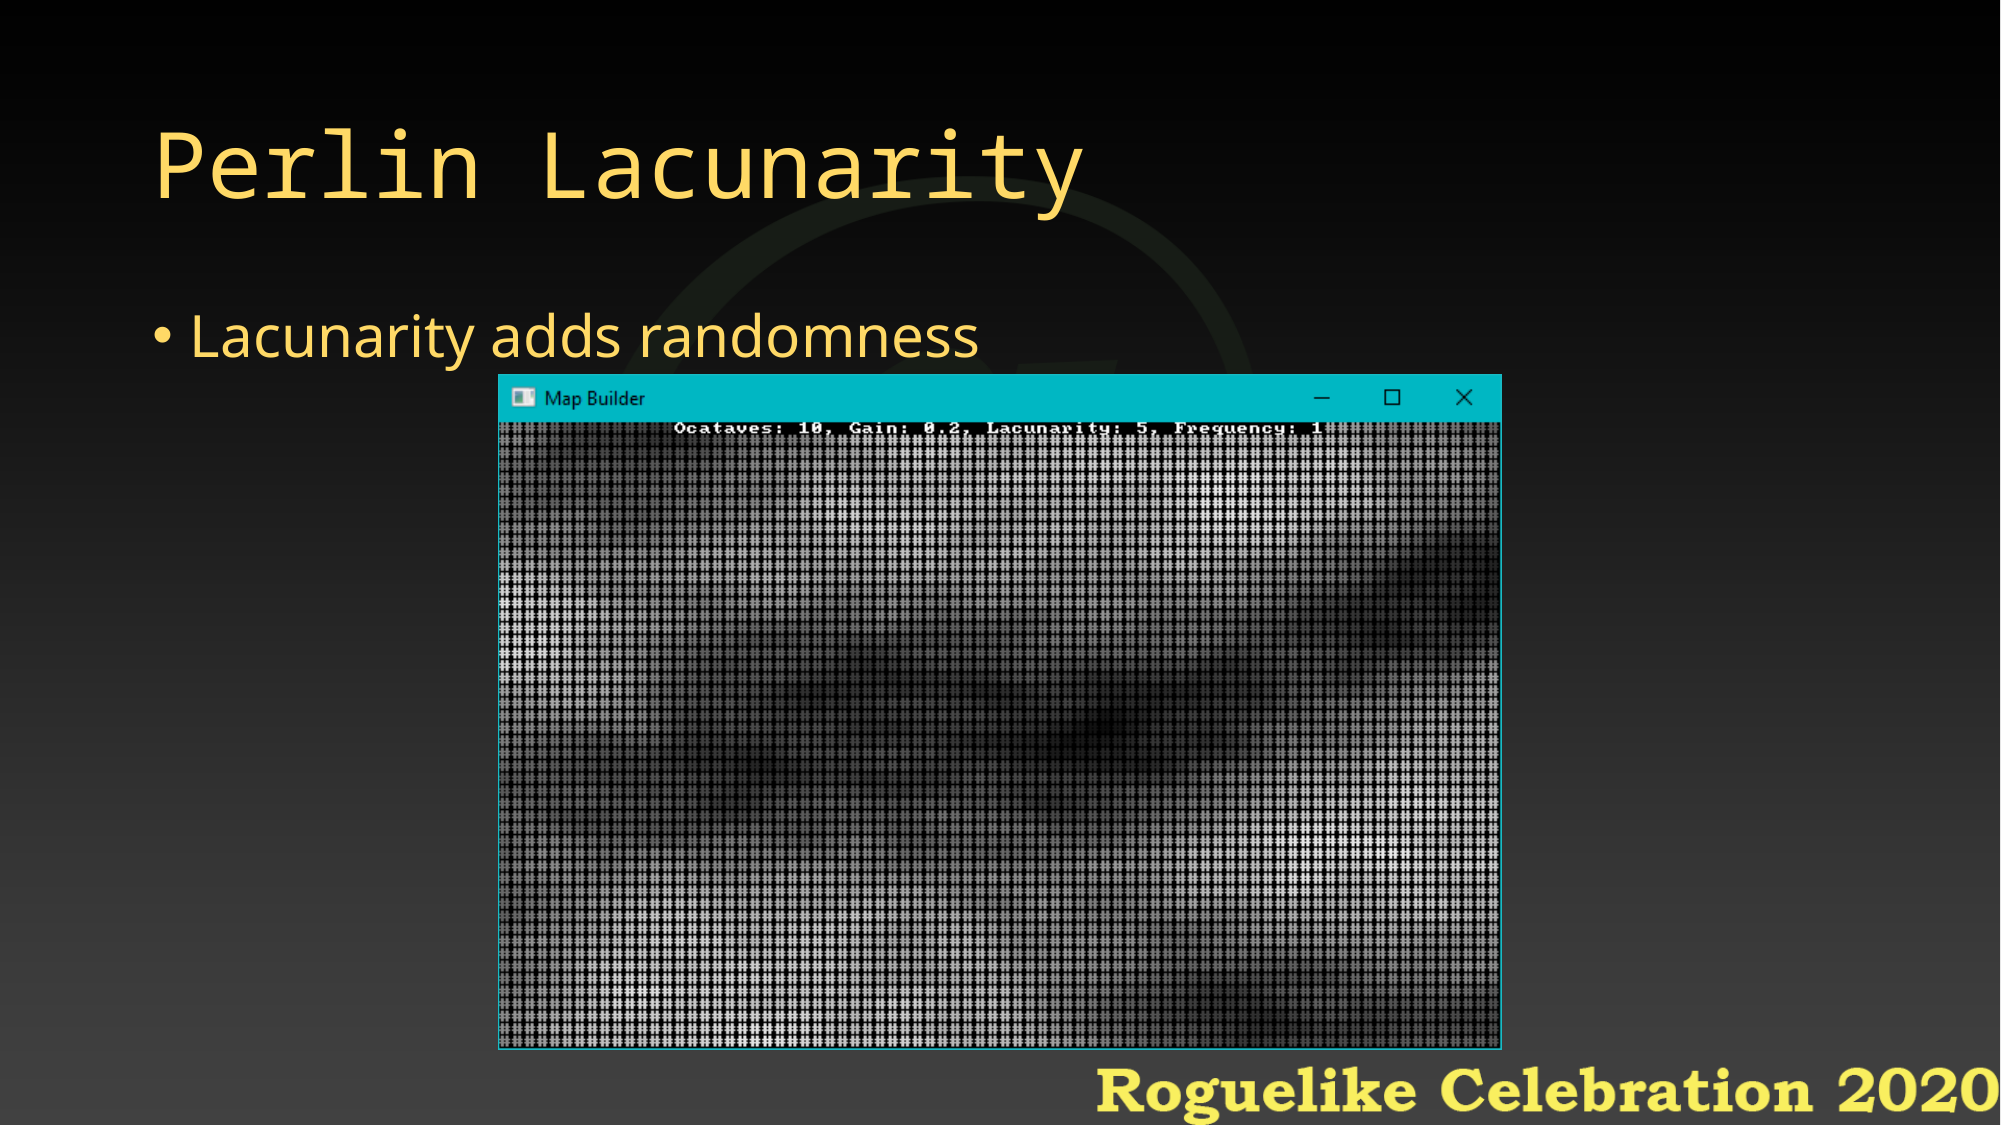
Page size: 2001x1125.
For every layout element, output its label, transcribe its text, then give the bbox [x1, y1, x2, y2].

title Perlin Lacunarity [137, 59, 1863, 278]
list Lacunarity adds randomness [137, 299, 1863, 1014]
picture [0, 0, 2001, 1125]
